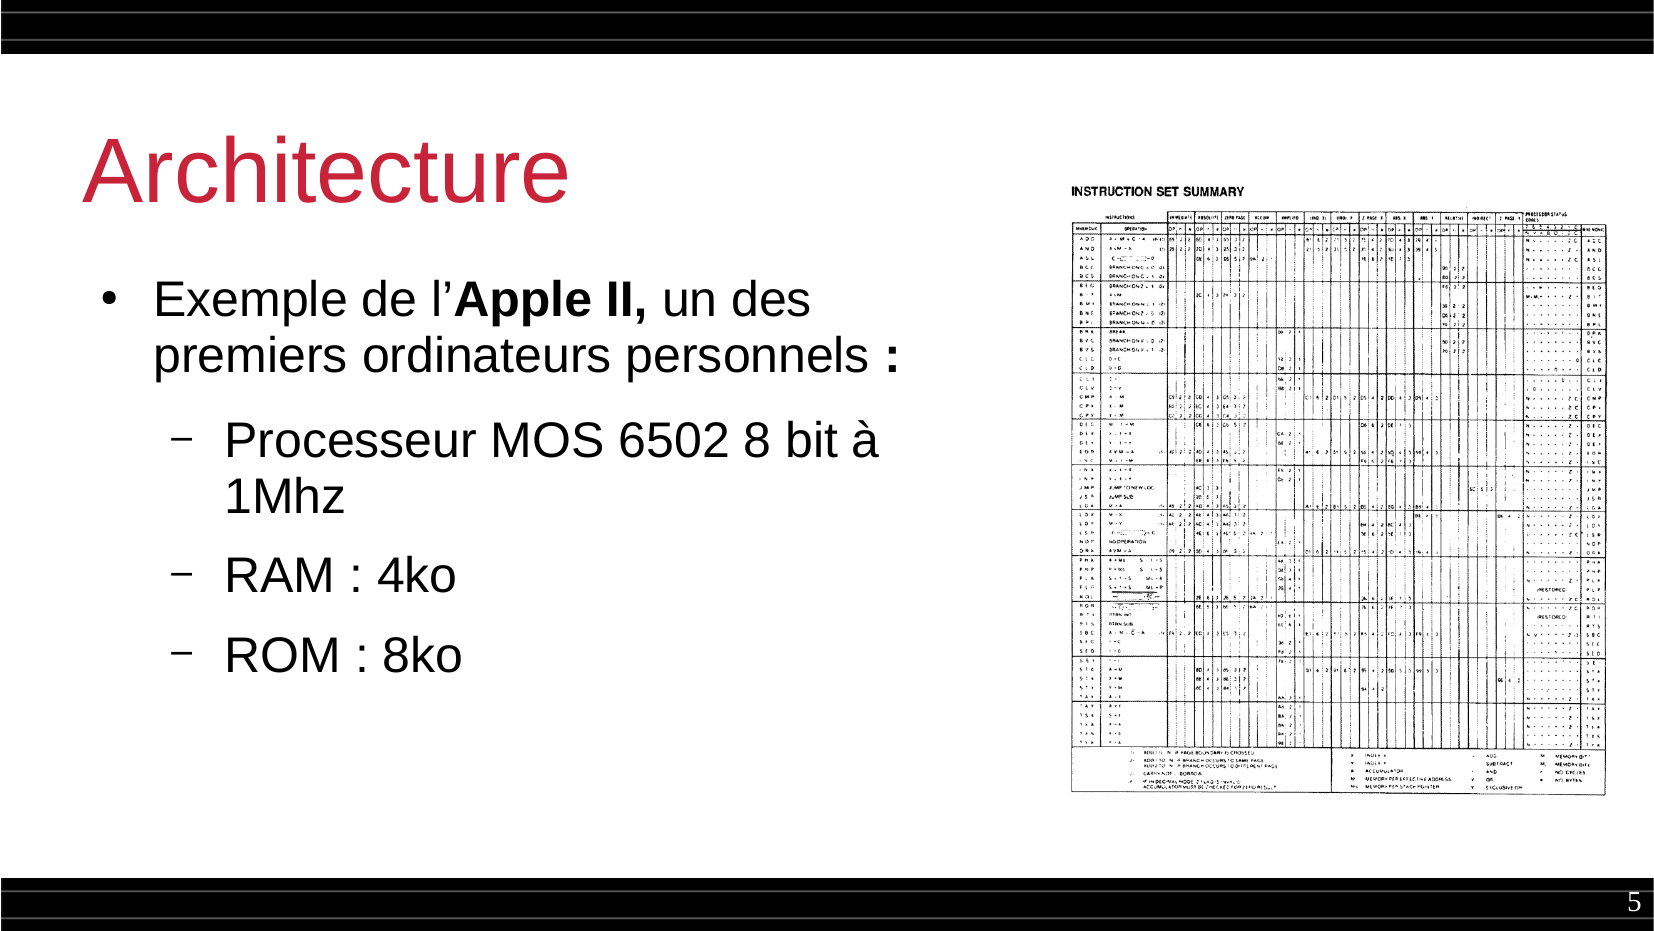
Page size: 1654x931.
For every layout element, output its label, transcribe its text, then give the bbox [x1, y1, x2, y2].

list Exemple de l’Apple II, un des premiers ordinateurs personnels : Processeur MOS 6502 8 bit à 1Mhz RAM : 4ko ROM : 8ko [82, 271, 1016, 758]
picture [1, 0, 1654, 54]
title Architecture [82, 92, 1571, 249]
picture [1, 878, 1654, 931]
picture [1062, 177, 1617, 804]
